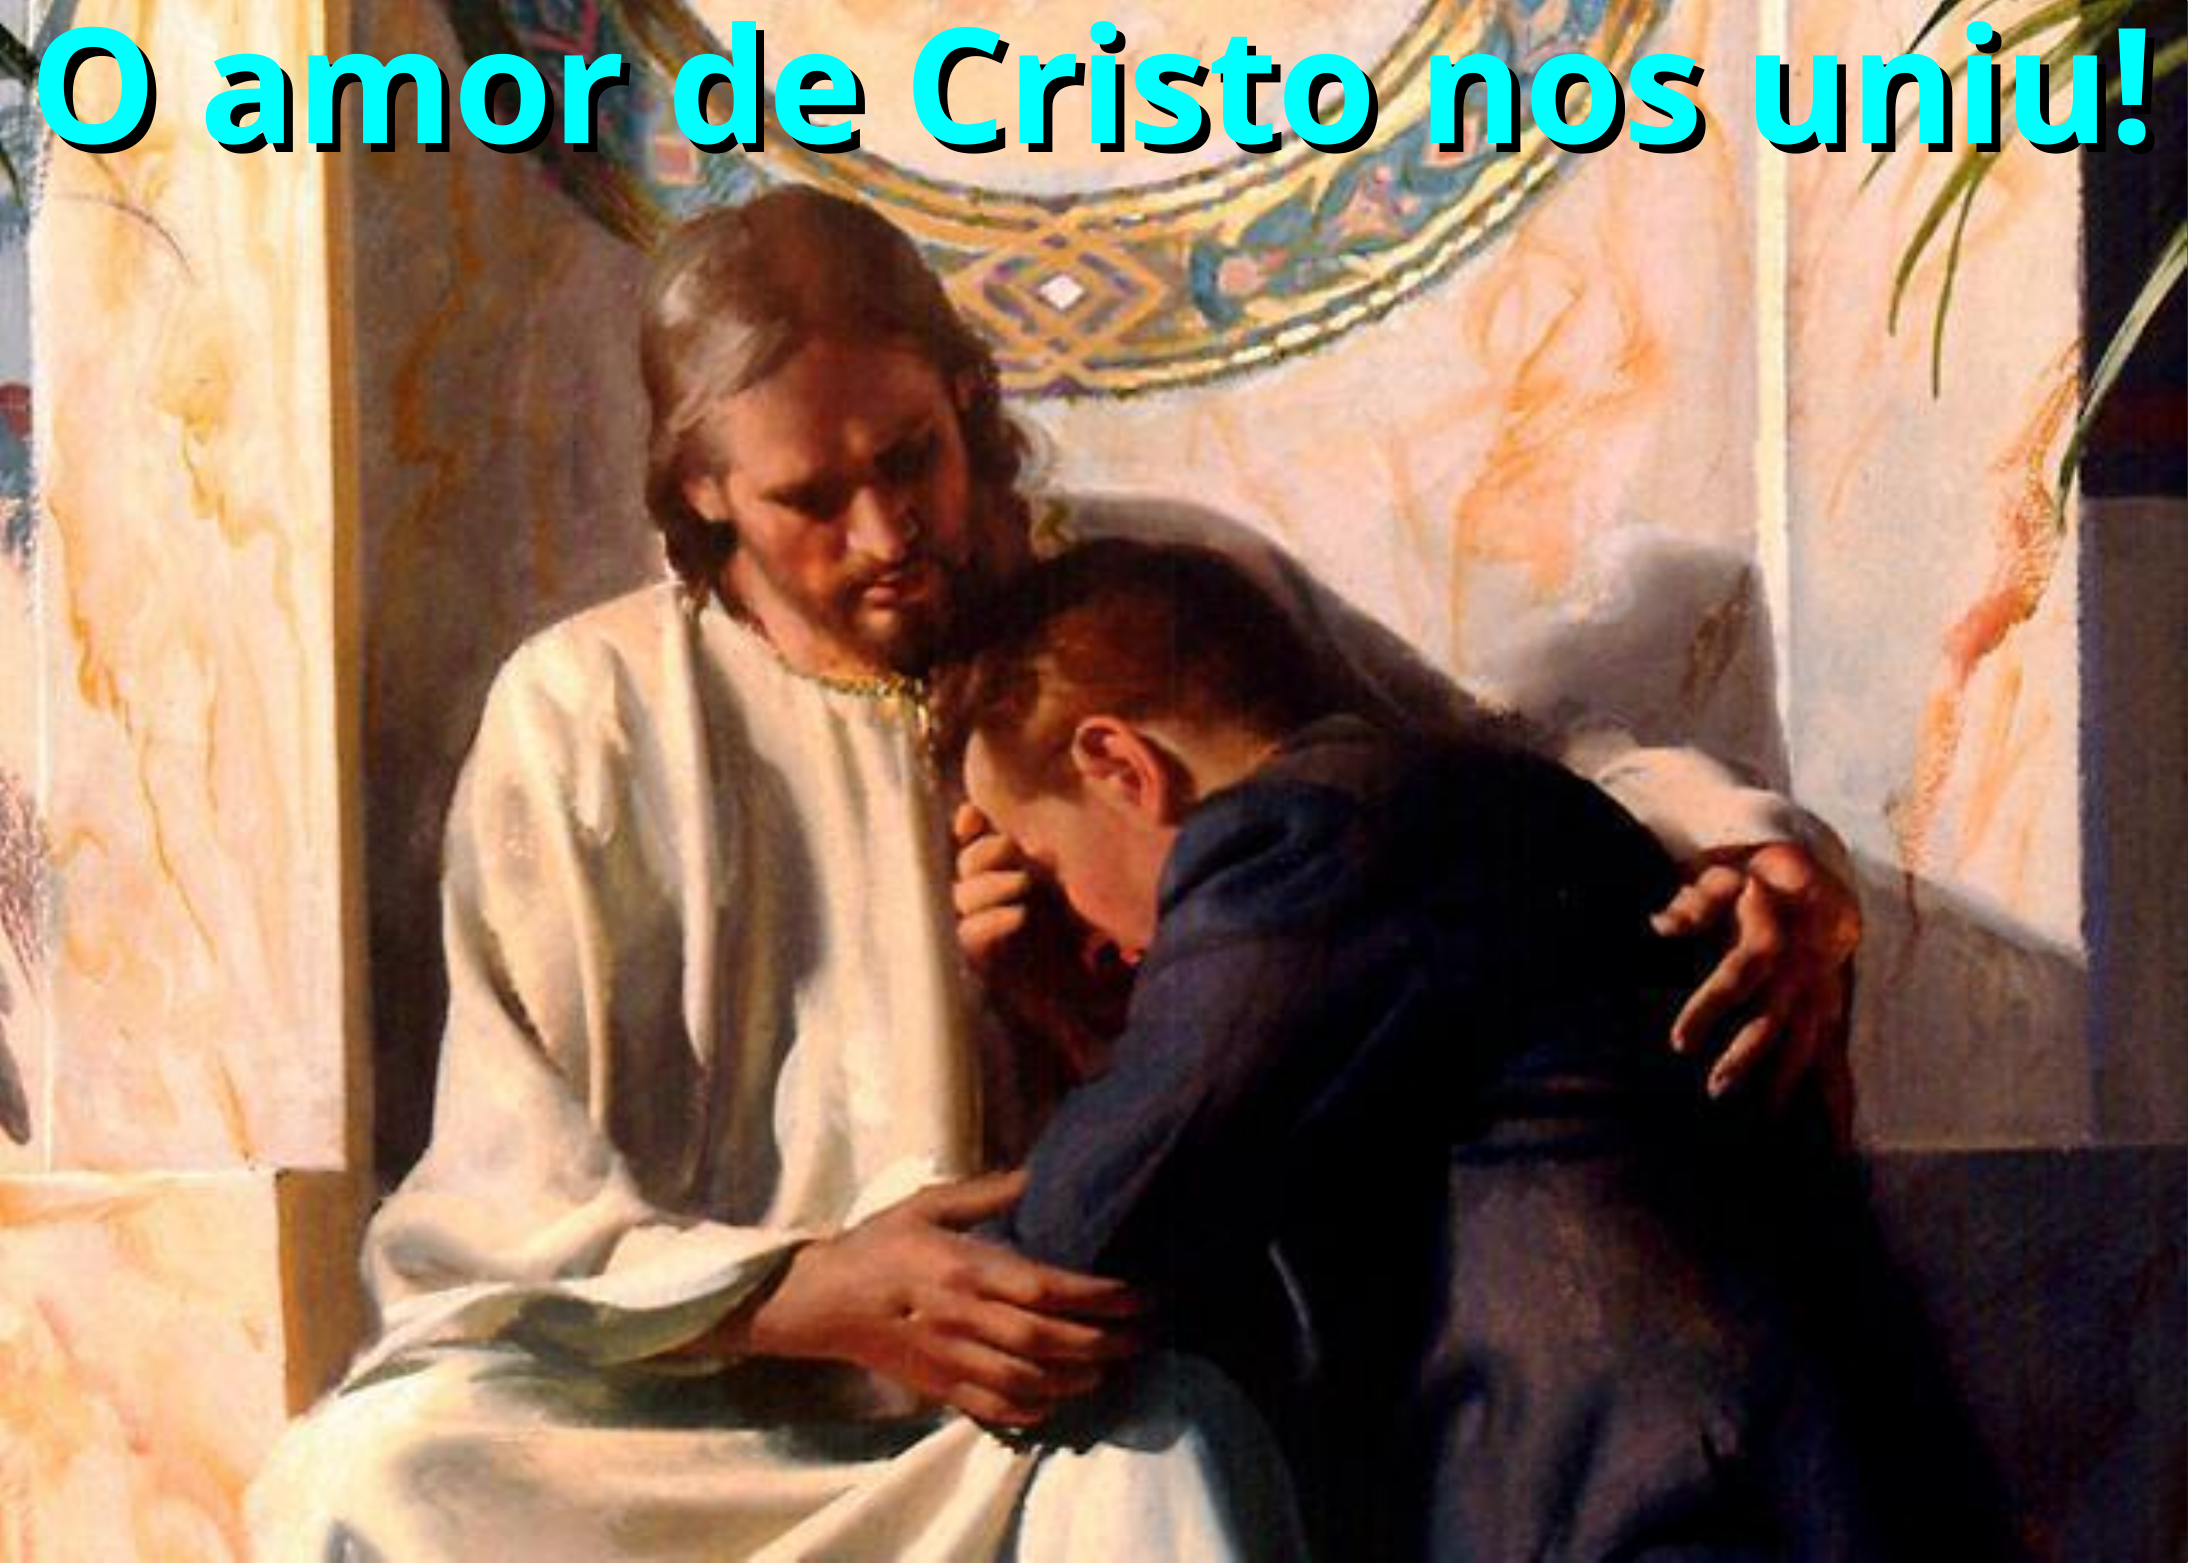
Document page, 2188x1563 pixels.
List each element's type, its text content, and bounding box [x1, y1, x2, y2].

text_box O amor de Cristo nos uniu! [0, 0, 2188, 184]
picture [0, 184, 2188, 1563]
